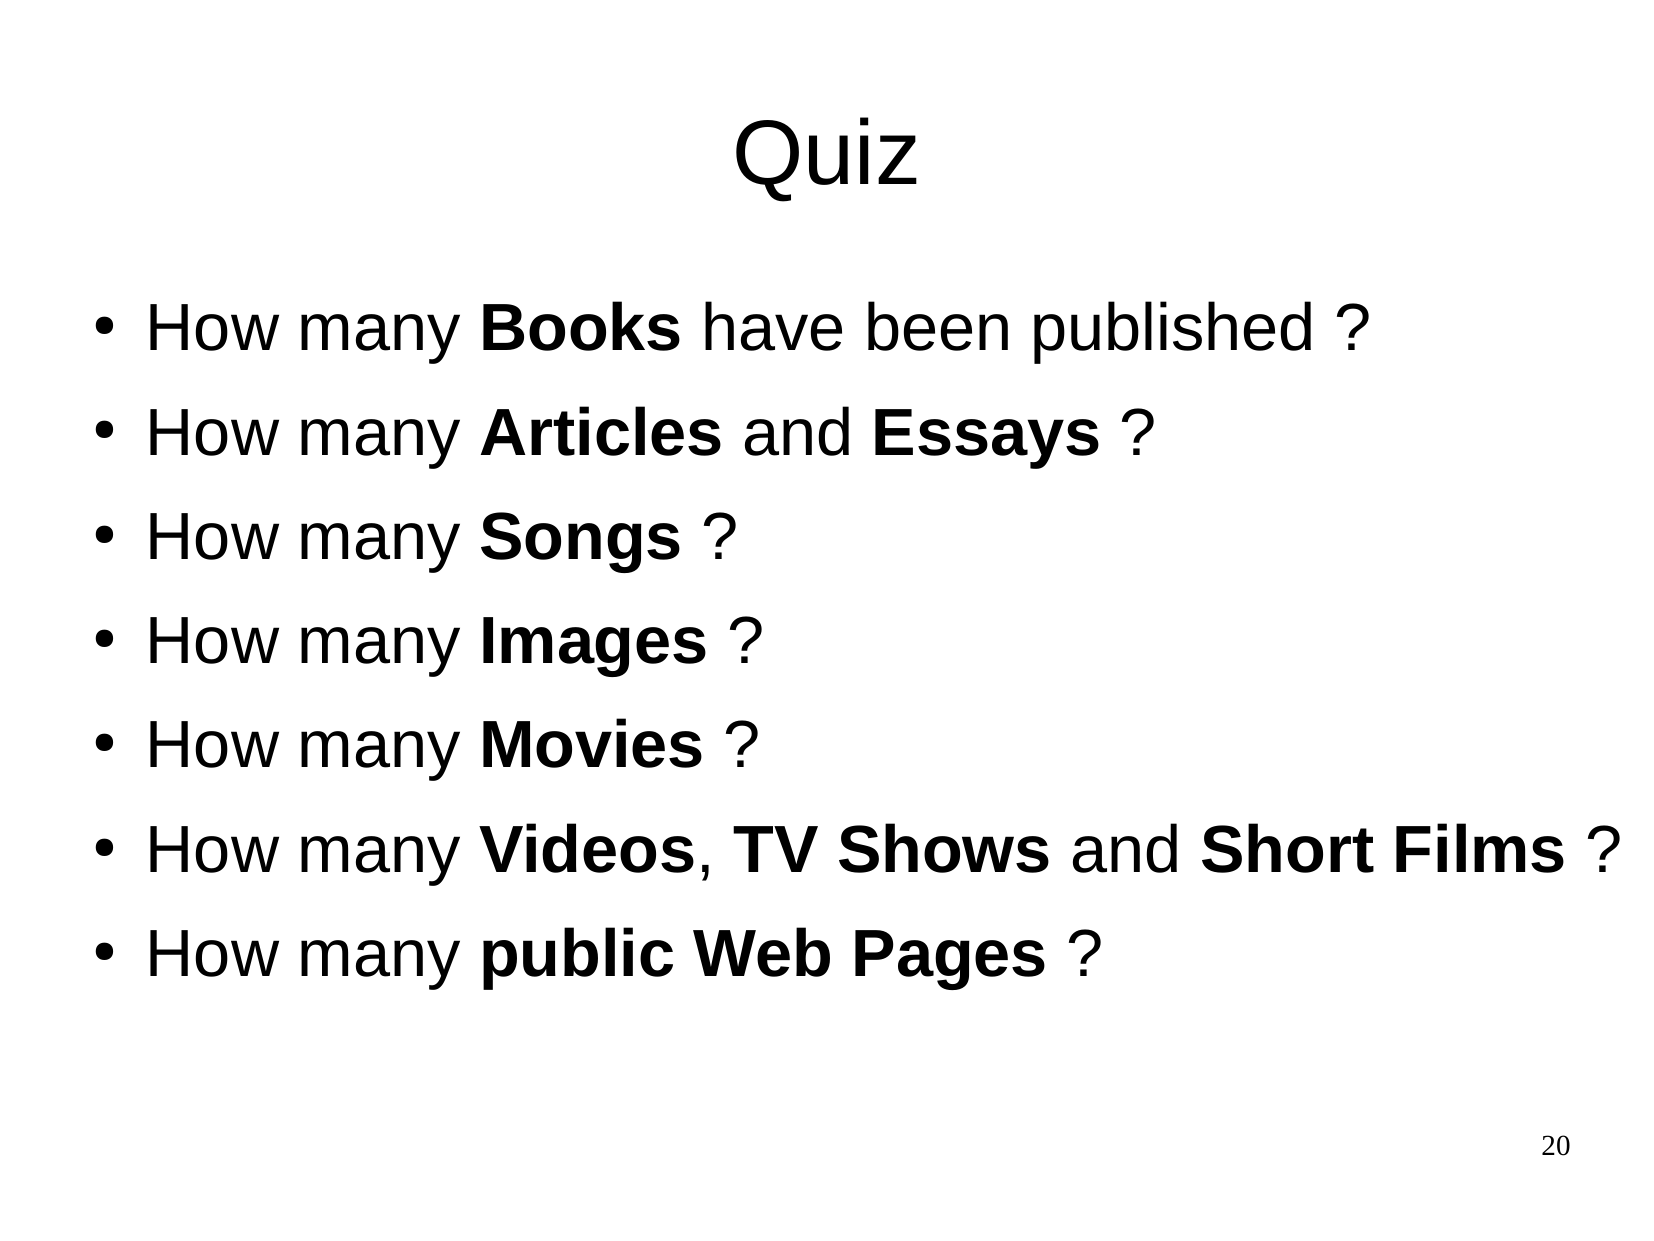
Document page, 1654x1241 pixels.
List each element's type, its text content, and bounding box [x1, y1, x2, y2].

title Quiz [82, 49, 1571, 257]
list How many Books have been published ? How many Articles and Essays ? How many Songs ? How many Images ? How many Movies ? How many Videos, TV Shows and Short Films ? How many public Web Pages ? [75, 290, 1651, 1094]
